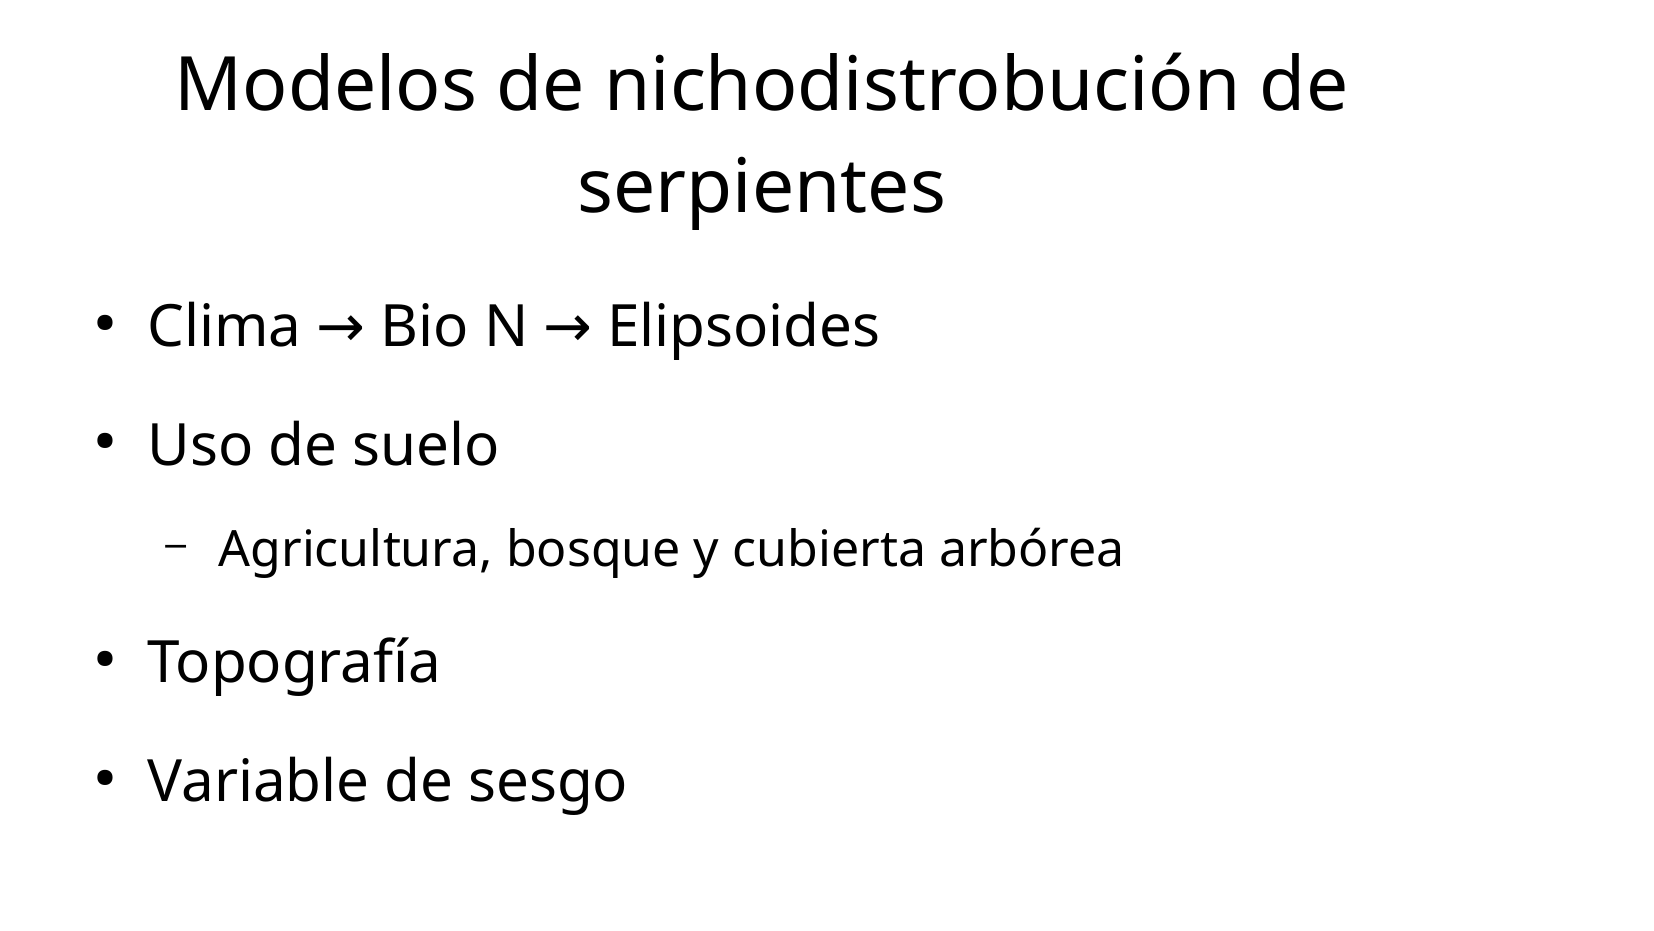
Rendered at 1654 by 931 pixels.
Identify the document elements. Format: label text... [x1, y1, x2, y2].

title Modelos de nichodistrobución de serpientes [17, 29, 1506, 237]
list Clima → Bio N → Elipsoides Uso de suelo Agricultura, bosque y cubierta arbórea Topografía Variable de sesgo [76, 284, 1565, 931]
